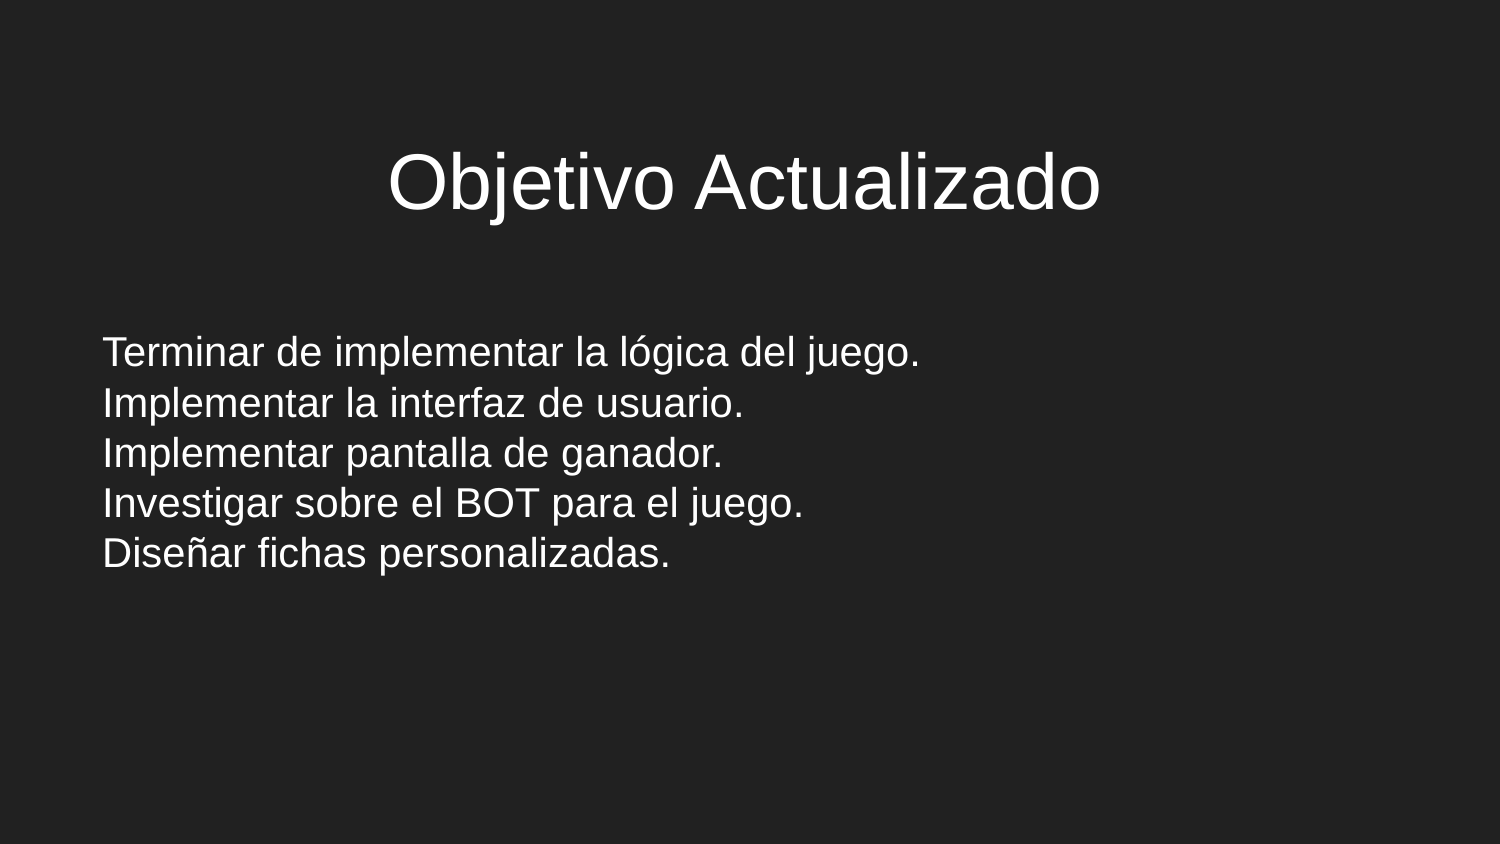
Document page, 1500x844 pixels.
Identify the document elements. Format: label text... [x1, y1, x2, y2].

title Objetivo Actualizado [51, 122, 1440, 242]
text_box Terminar de implementar la lógica del juego. Implementar la interfaz de usuario. Implementar pantalla de ganador. Investigar sobre el BOT para el juego. Diseñar fichas personalizadas. [86, 310, 1413, 591]
